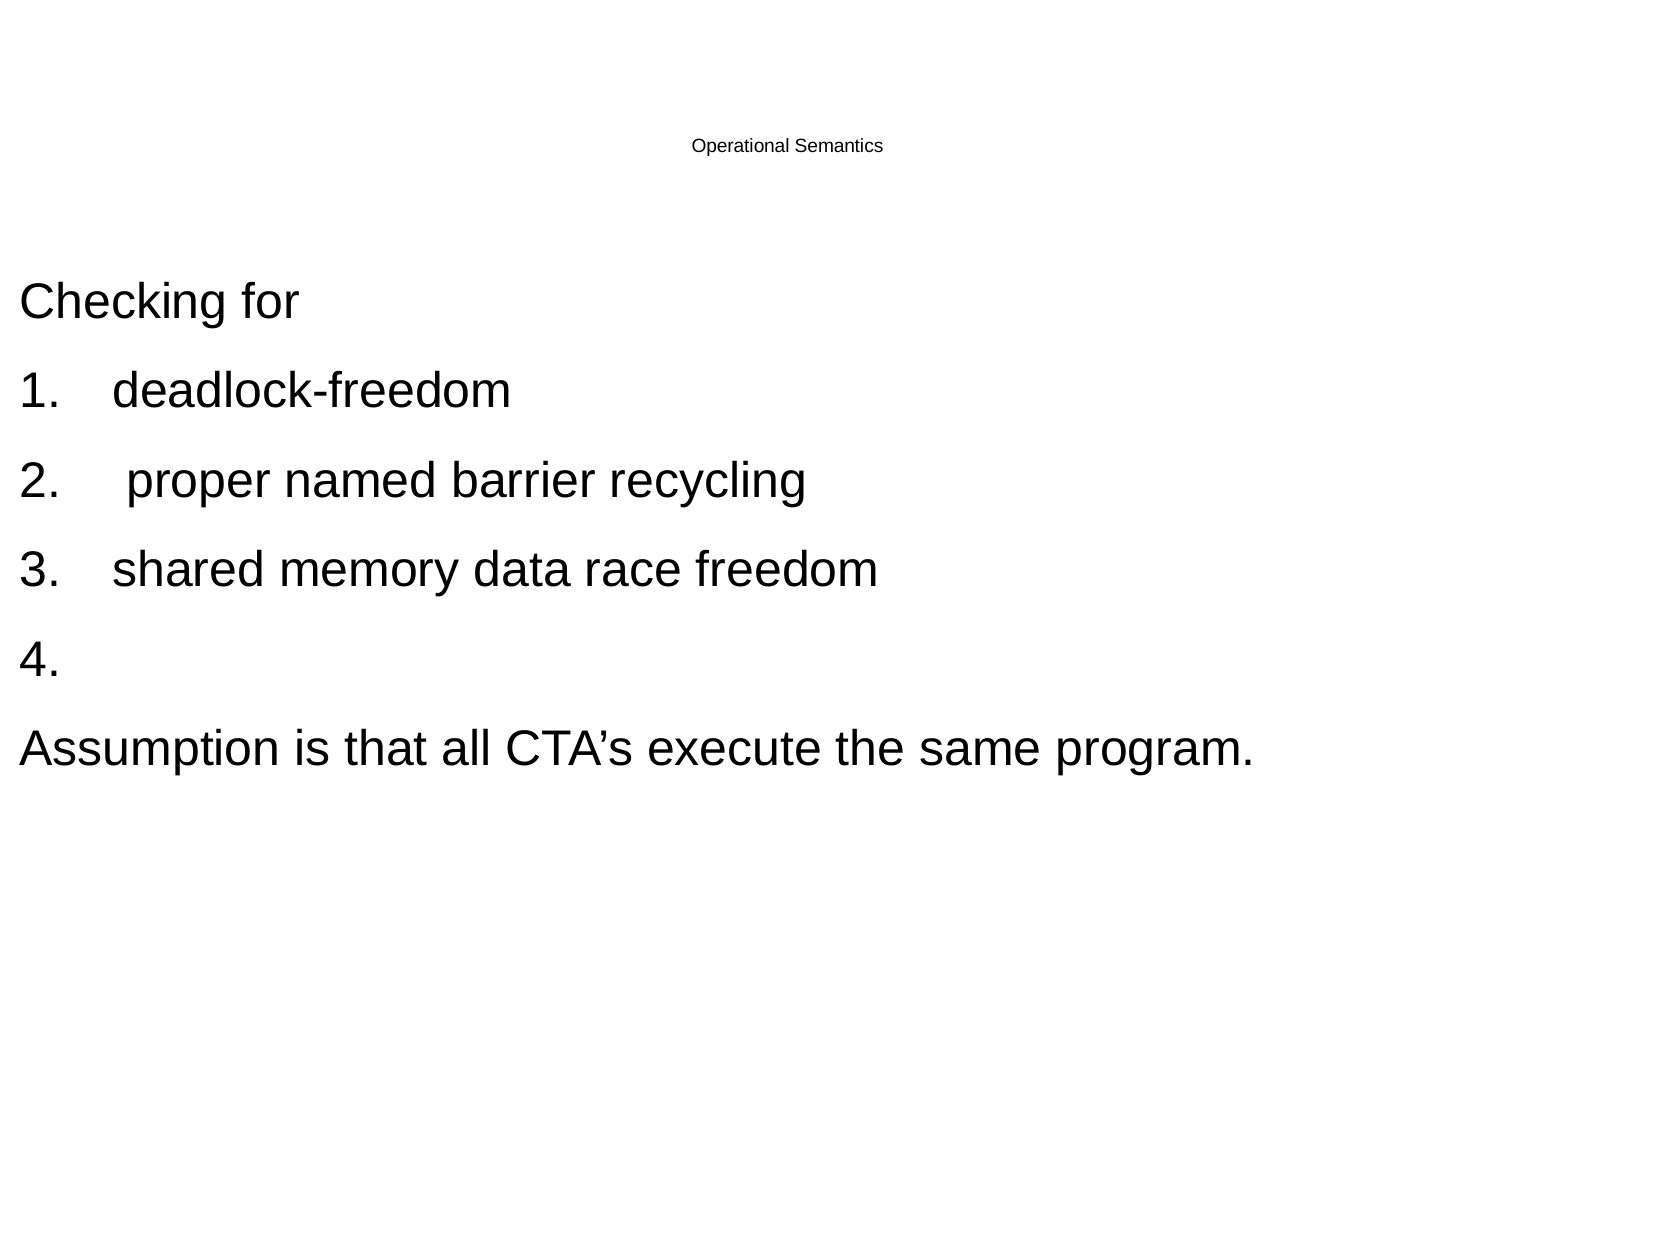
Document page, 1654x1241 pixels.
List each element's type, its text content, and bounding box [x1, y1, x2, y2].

title Operational Semantics [84, 60, 1491, 157]
subtitle Checking for deadlock-freedom proper named barrier recycling shared memory data race freedom Assumption is that all CTA’s execute the same program. [19, 268, 1622, 1141]
